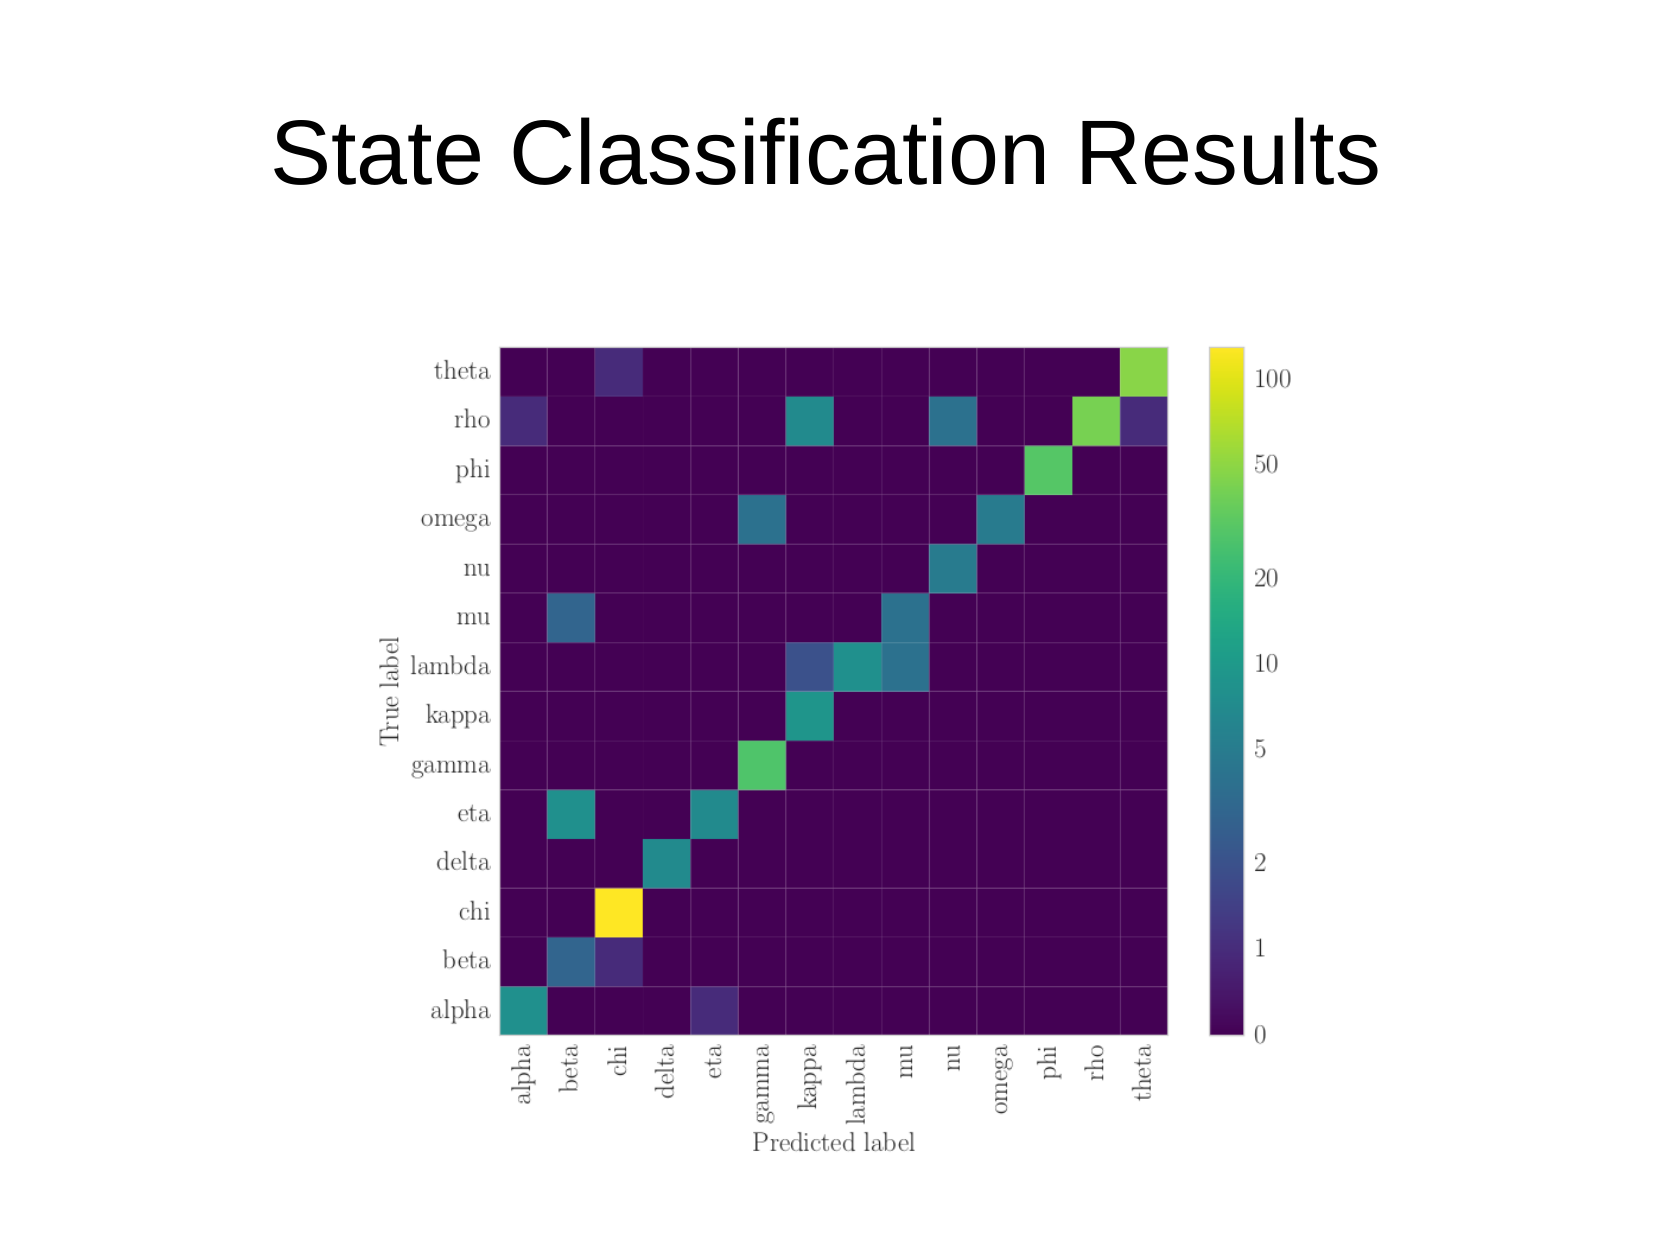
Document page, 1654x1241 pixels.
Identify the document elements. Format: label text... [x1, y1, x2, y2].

picture [345, 303, 1330, 1171]
title State Classification Results [82, 49, 1571, 257]
